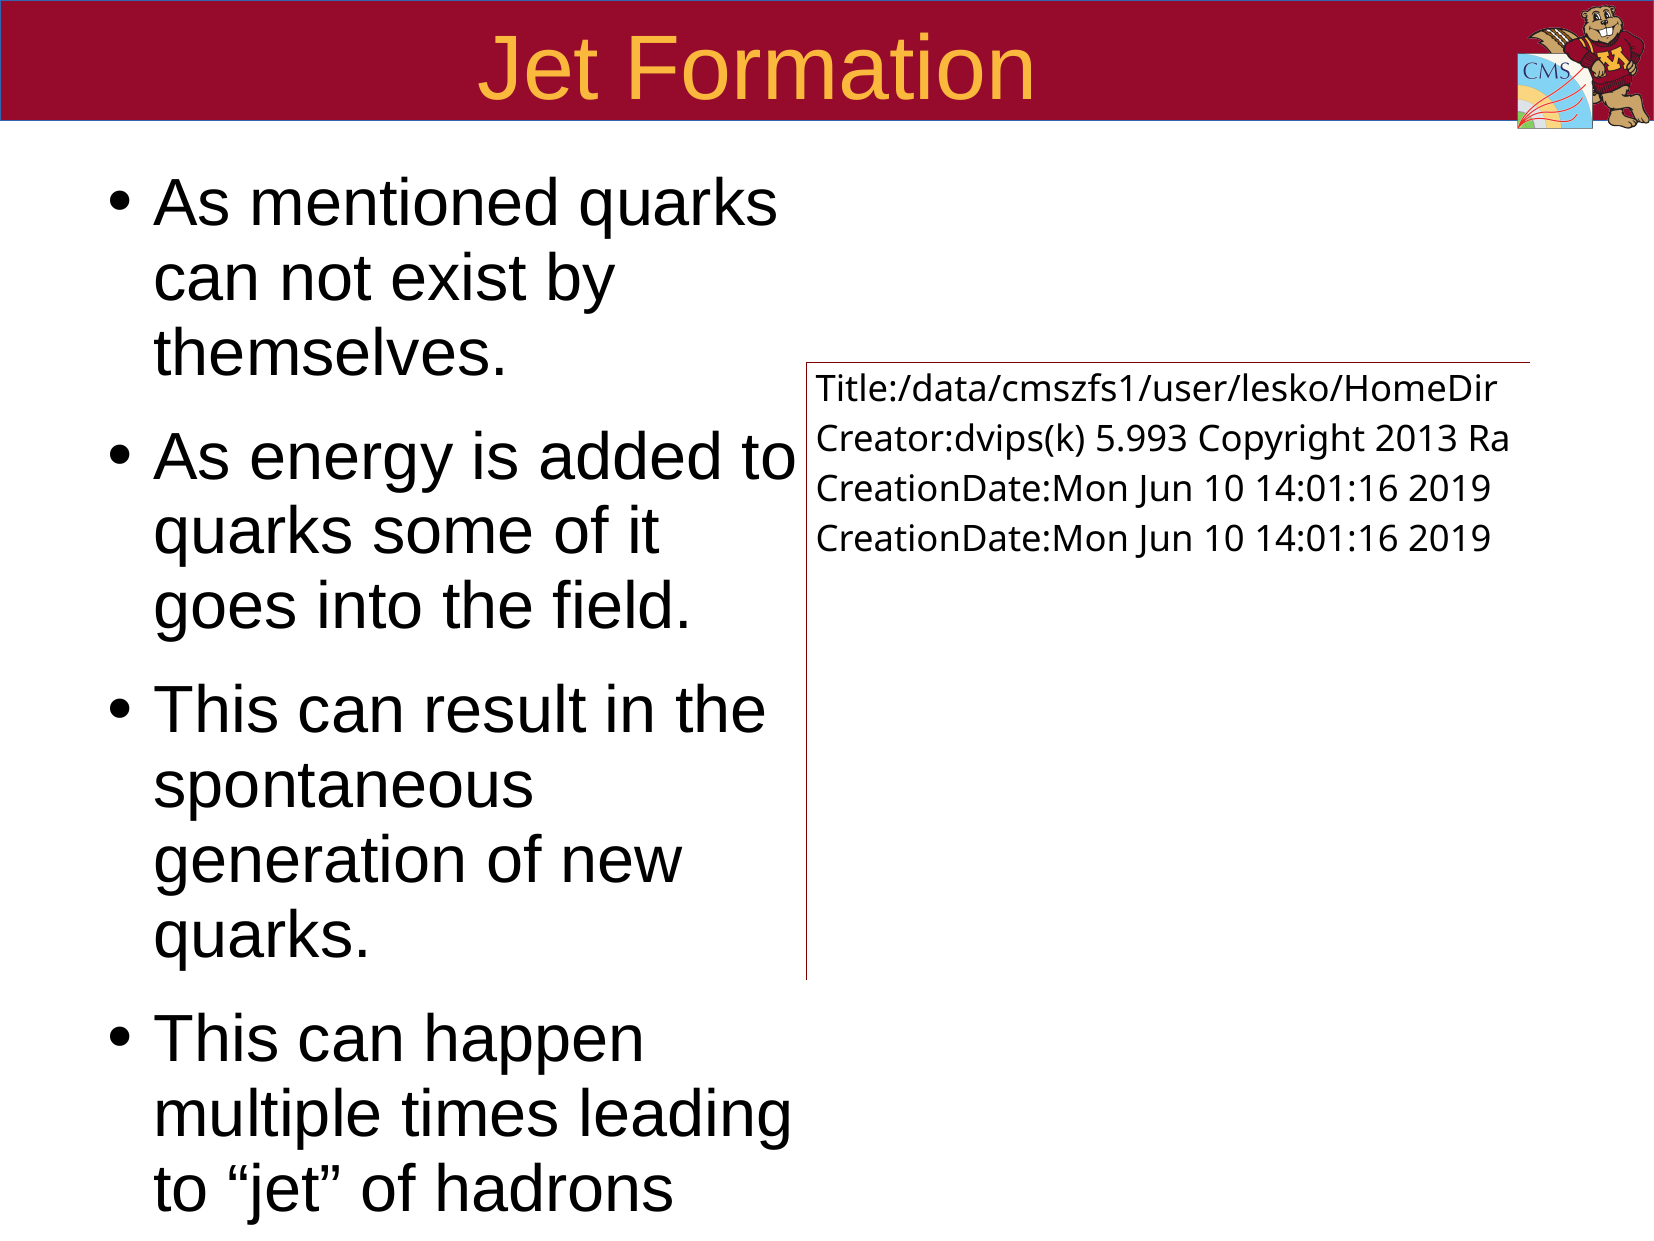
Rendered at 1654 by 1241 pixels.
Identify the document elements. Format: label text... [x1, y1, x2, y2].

picture [803, 360, 1531, 980]
picture [1515, 0, 1652, 135]
title Jet Formation [0, 15, 1516, 121]
list As mentioned quarks can not exist by themselves. As energy is added to quarks some of it goes into the field. This can result in the spontaneous generation of new quarks. This can happen multiple times leading to “jet” of hadrons [82, 165, 809, 885]
